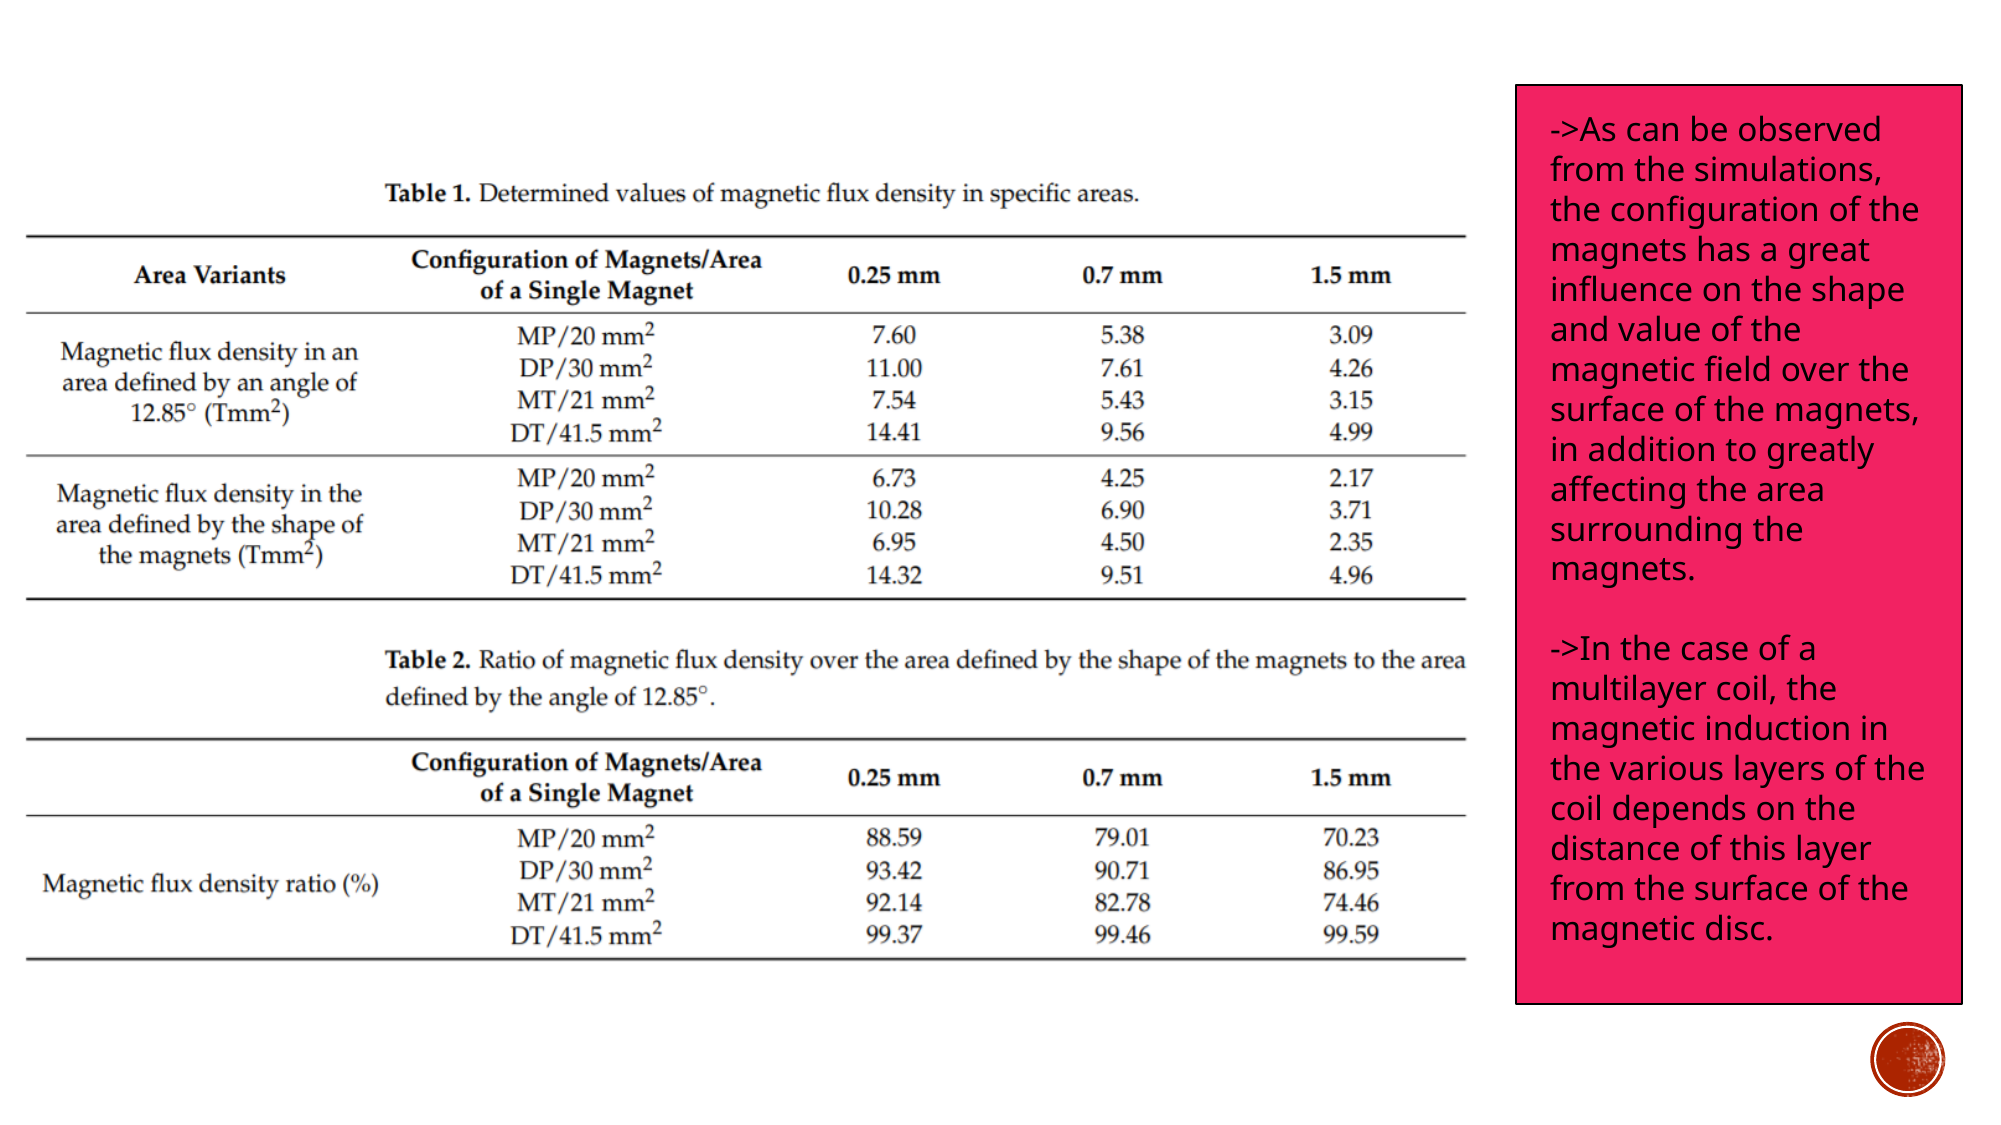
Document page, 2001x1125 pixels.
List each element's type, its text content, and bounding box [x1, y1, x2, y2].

text_box ->As can be observed from the simulations, the configuration of the magnets has a great influence on the shape and value of the magnetic field over the surface of the magnets, in addition to greatly affecting the area surrounding the magnets. ->In the case of a multilayer coil, the magnetic induction in the various layers of the coil depends on the distance of this layer from the surface of the magnetic disc. [1534, 100, 1943, 965]
text_box [1516, 85, 1962, 1004]
picture [0, 140, 1516, 985]
